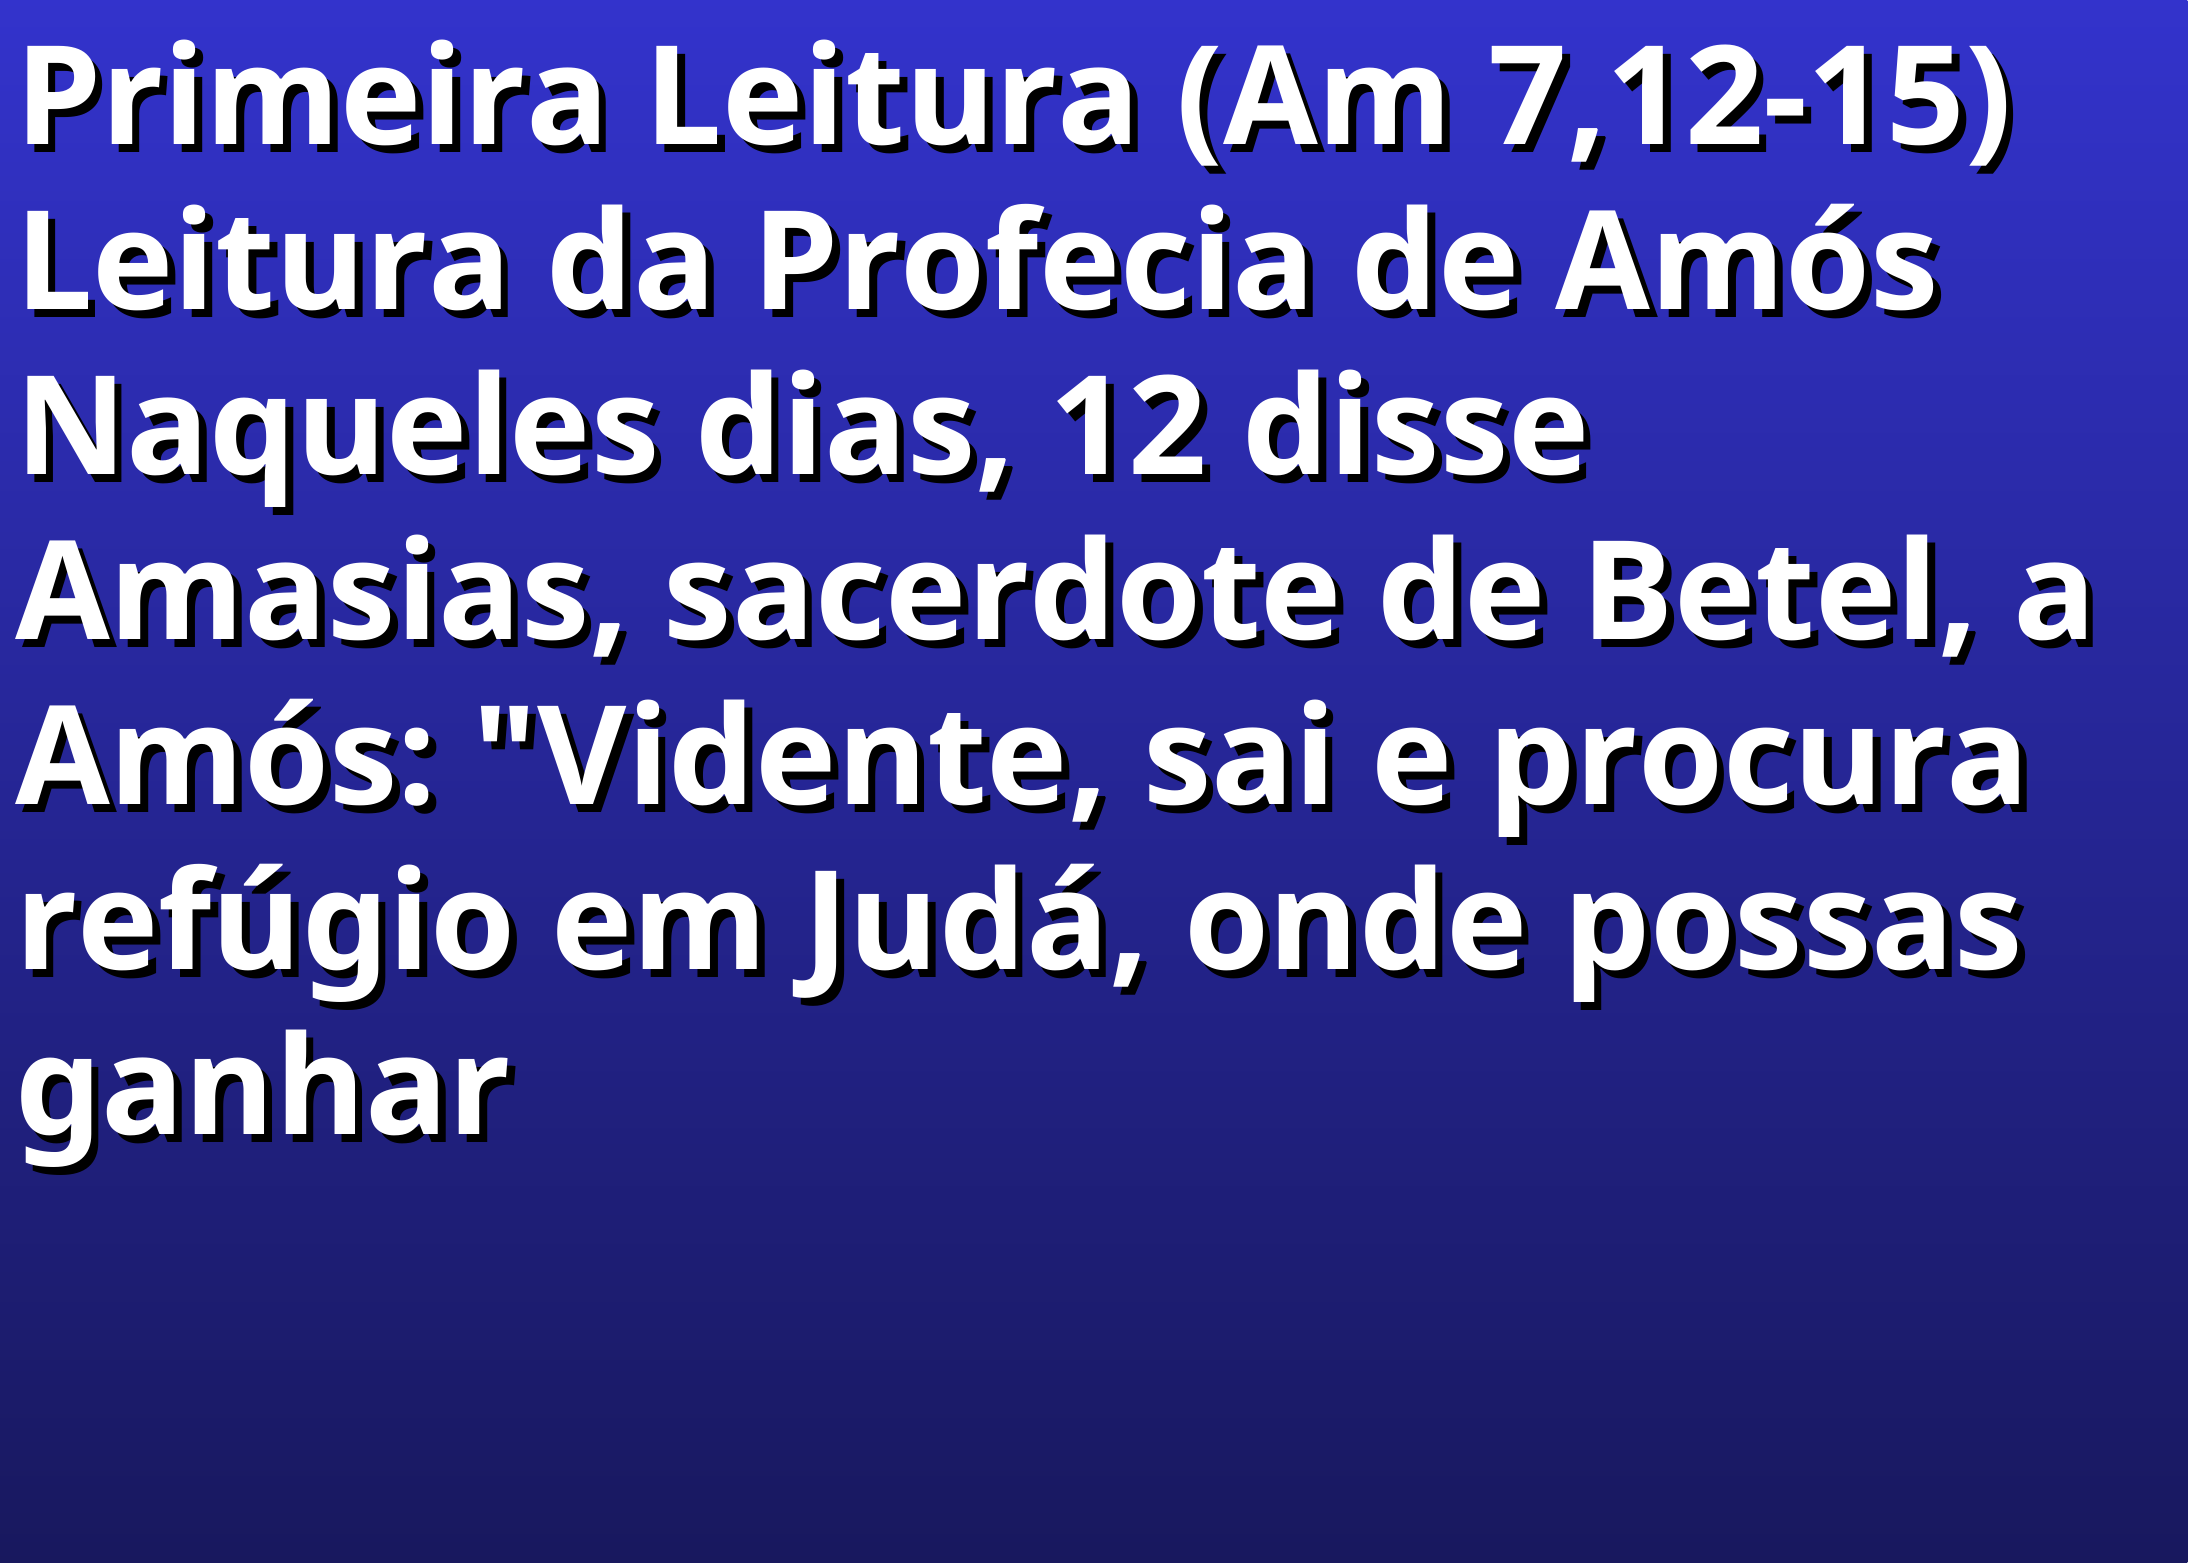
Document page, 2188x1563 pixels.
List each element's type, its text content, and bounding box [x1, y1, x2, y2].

text_box Primeira Leitura (Am 7,12-15) Leitura da Profecia de Amós Naqueles dias, 12 disse Amasias, sacerdote de Betel, a Amós: "Vidente, sai e procura refúgio em Judá, onde possas ganhar [0, 0, 2188, 1170]
